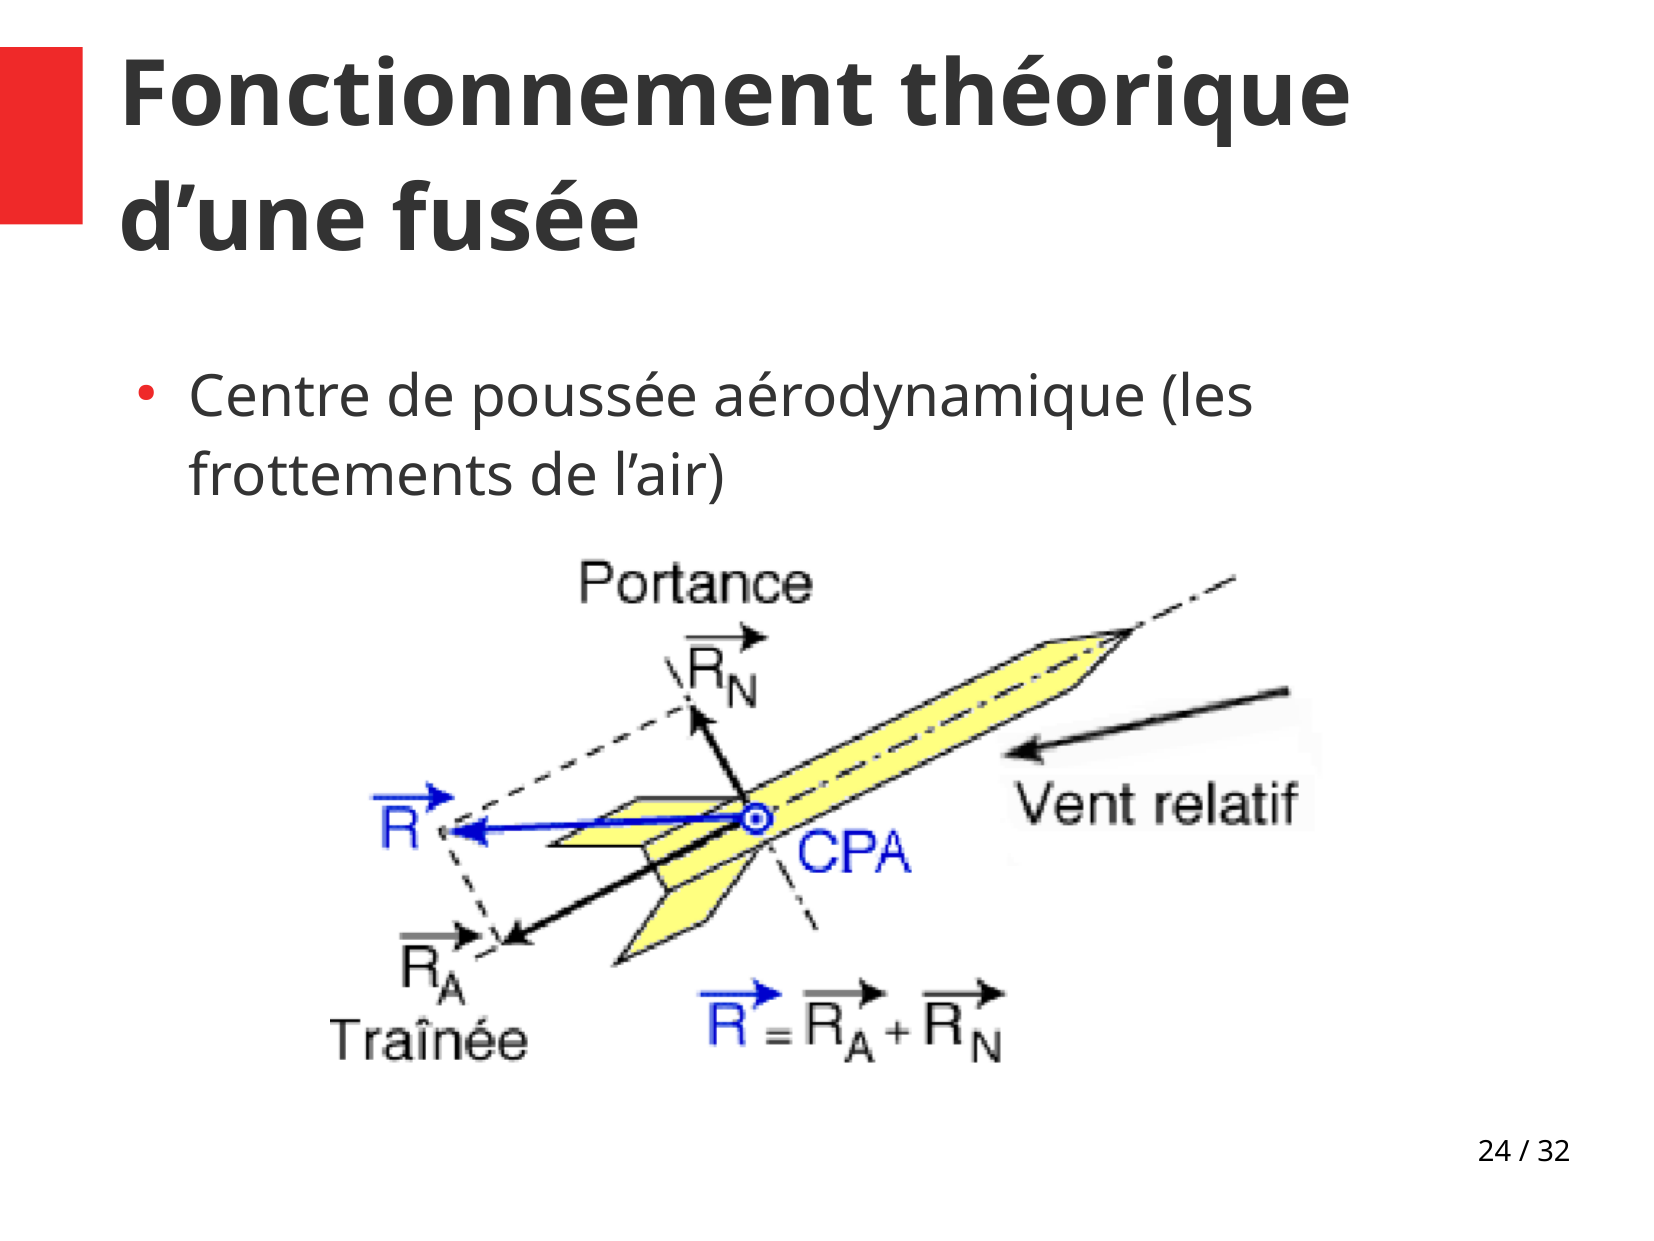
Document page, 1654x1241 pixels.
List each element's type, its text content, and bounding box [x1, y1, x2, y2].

title Fonctionnement théorique d’une fusée [118, 27, 1571, 278]
list Centre de poussée aérodynamique (les frottements de l’air) [118, 354, 1536, 1074]
picture [330, 531, 1347, 1113]
